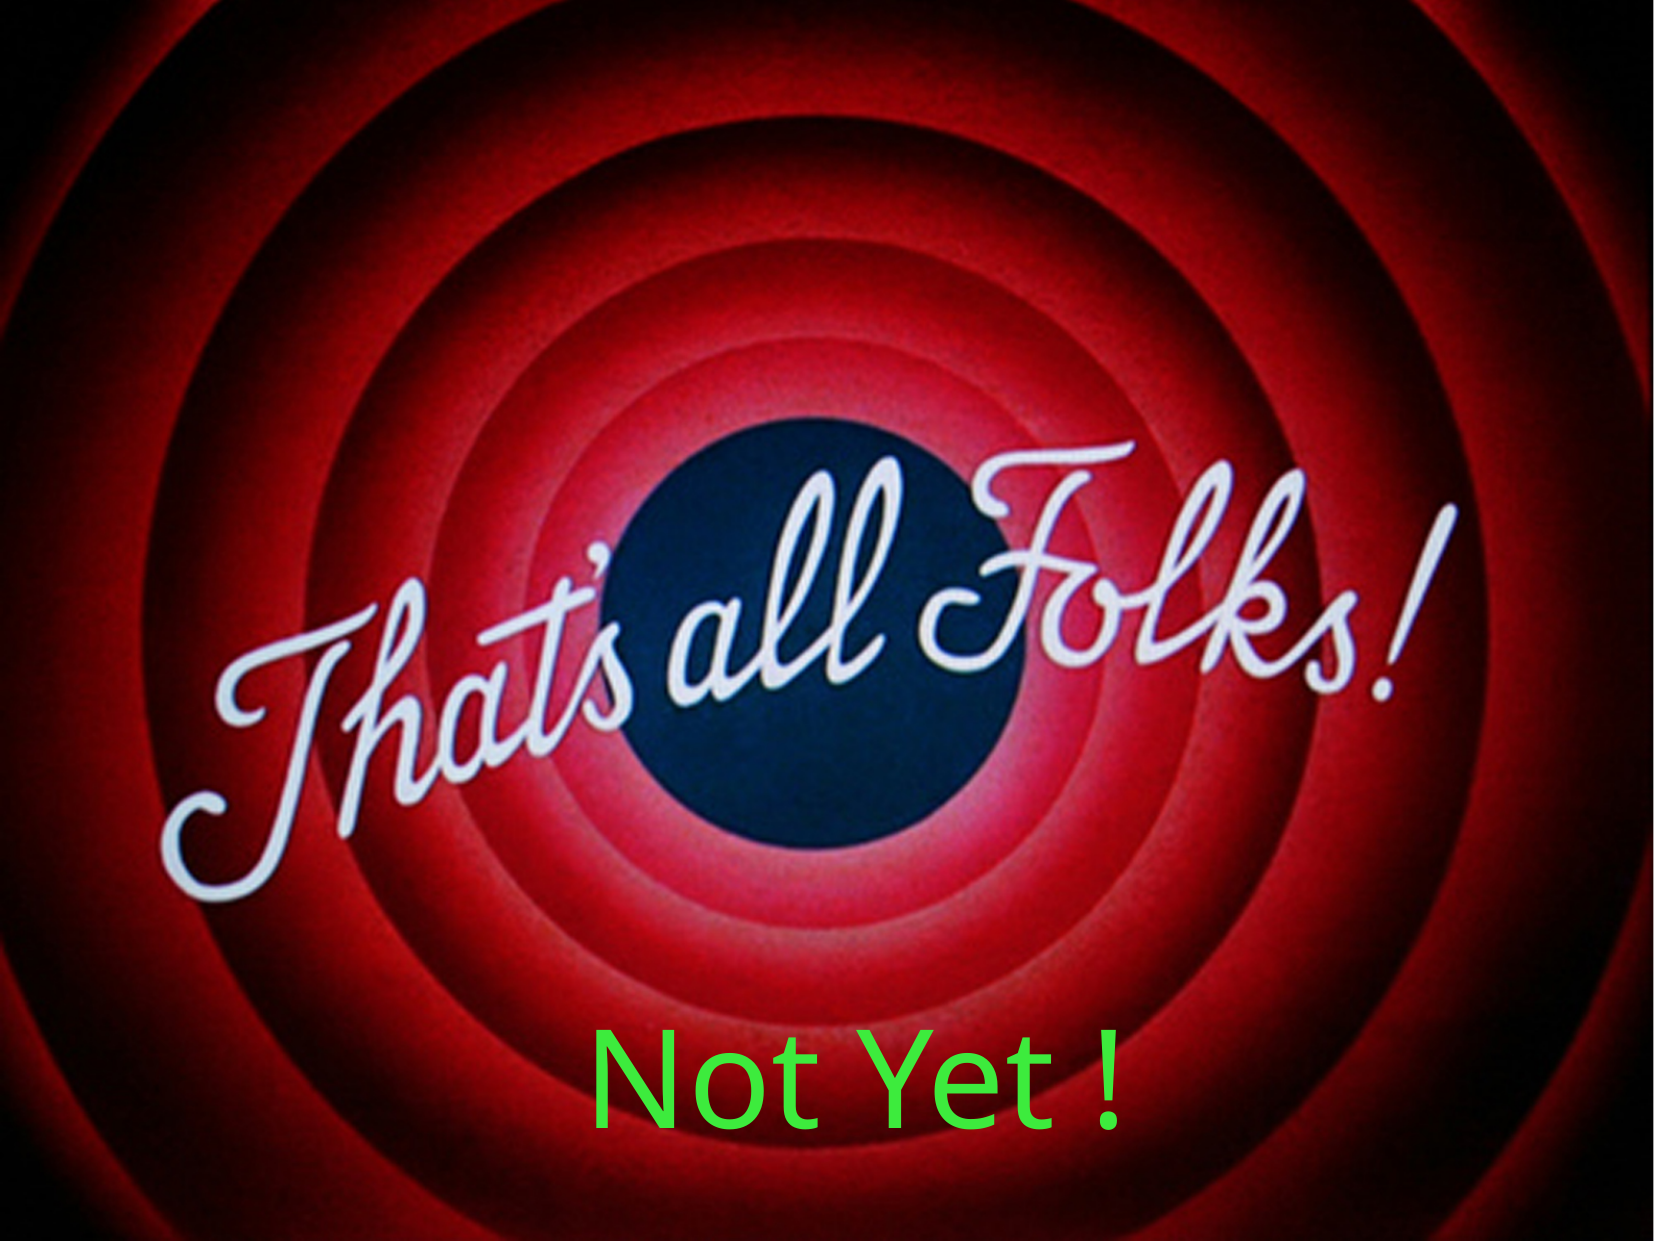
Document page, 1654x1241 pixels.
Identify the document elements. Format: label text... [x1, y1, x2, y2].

picture [0, 0, 1654, 1241]
text_box Not Yet ! [568, 974, 1160, 1167]
